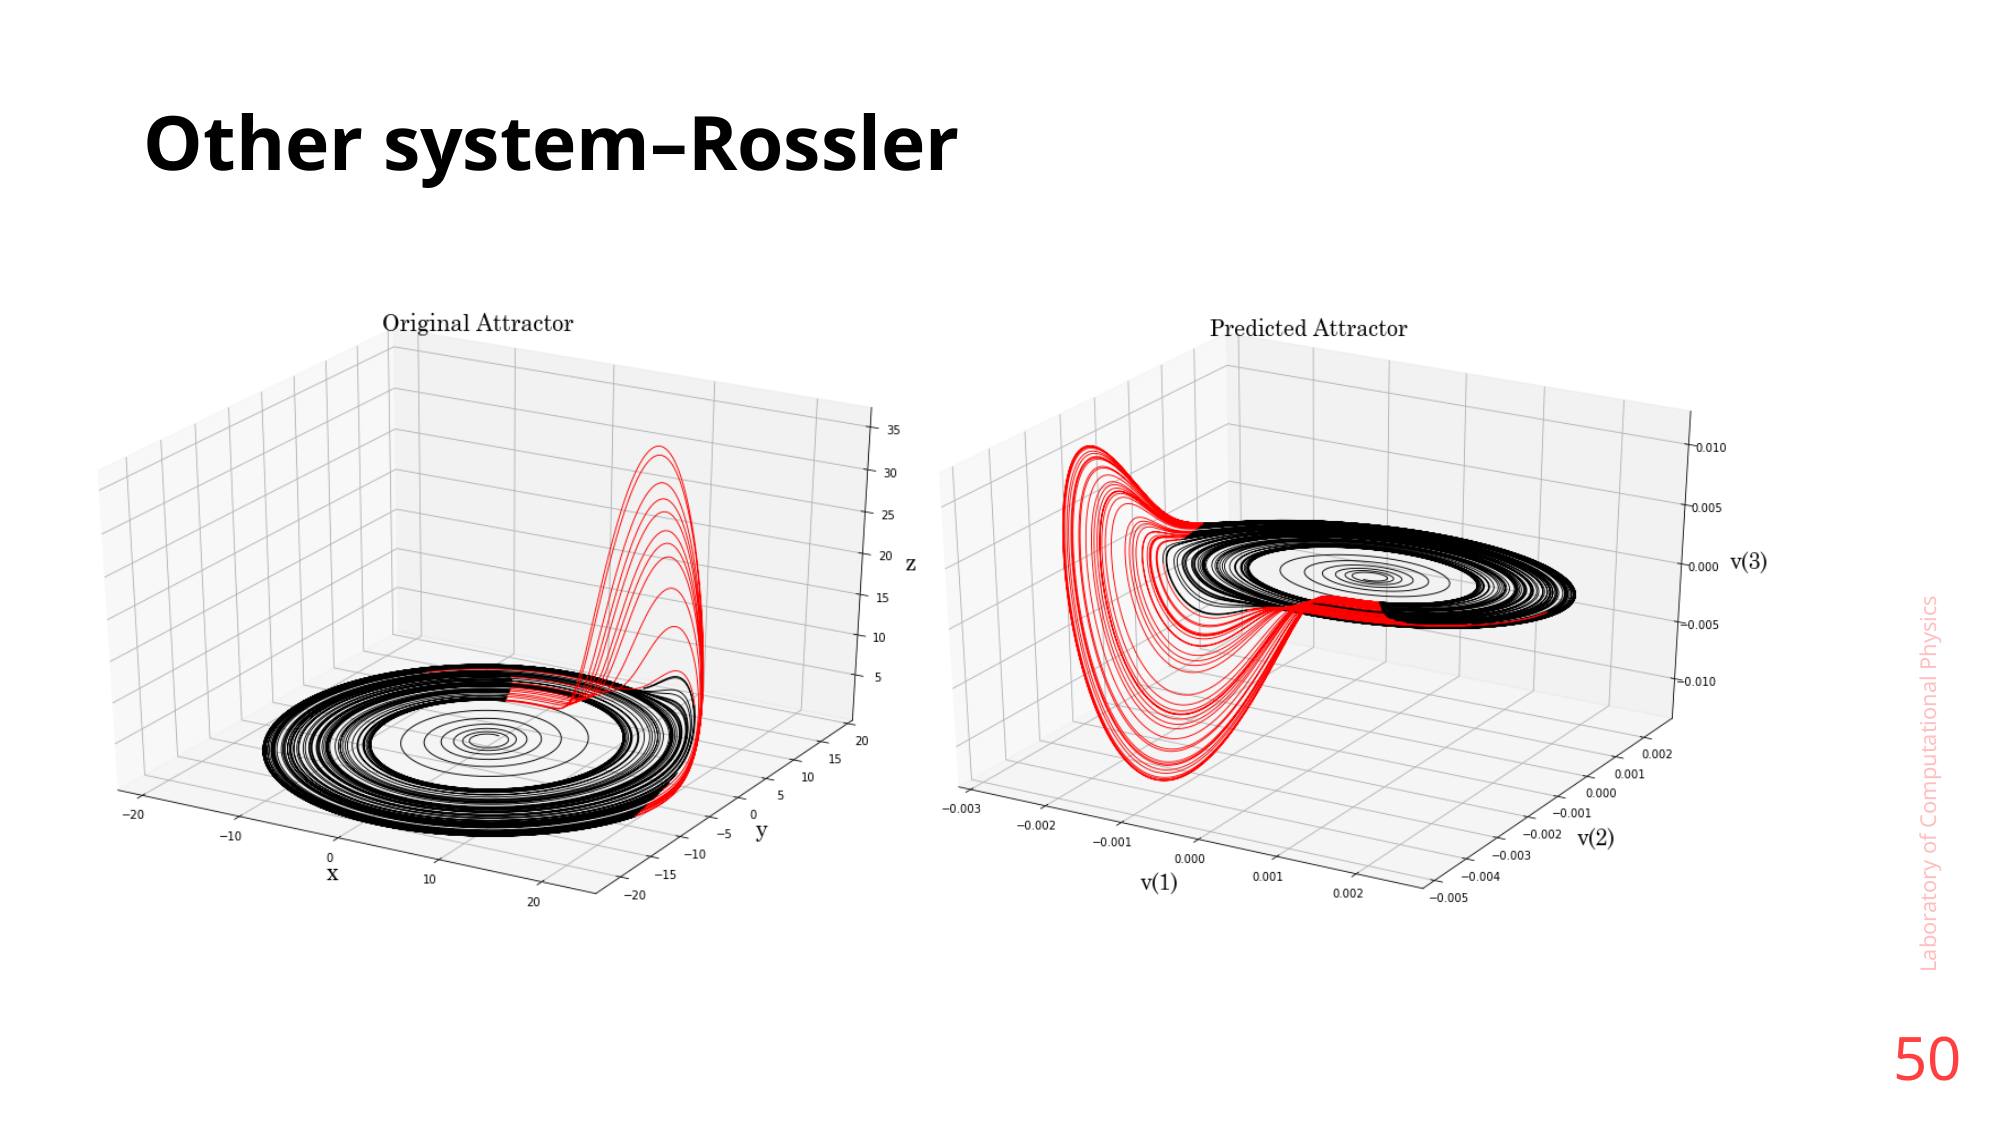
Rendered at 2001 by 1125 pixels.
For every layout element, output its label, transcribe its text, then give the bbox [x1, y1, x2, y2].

title Other system–Rossler [128, 49, 1719, 195]
slide_number 50 [1852, 1012, 2000, 1110]
picture [82, 305, 1772, 912]
footer Laboratory of Computational Physics [1897, 400, 1958, 988]
